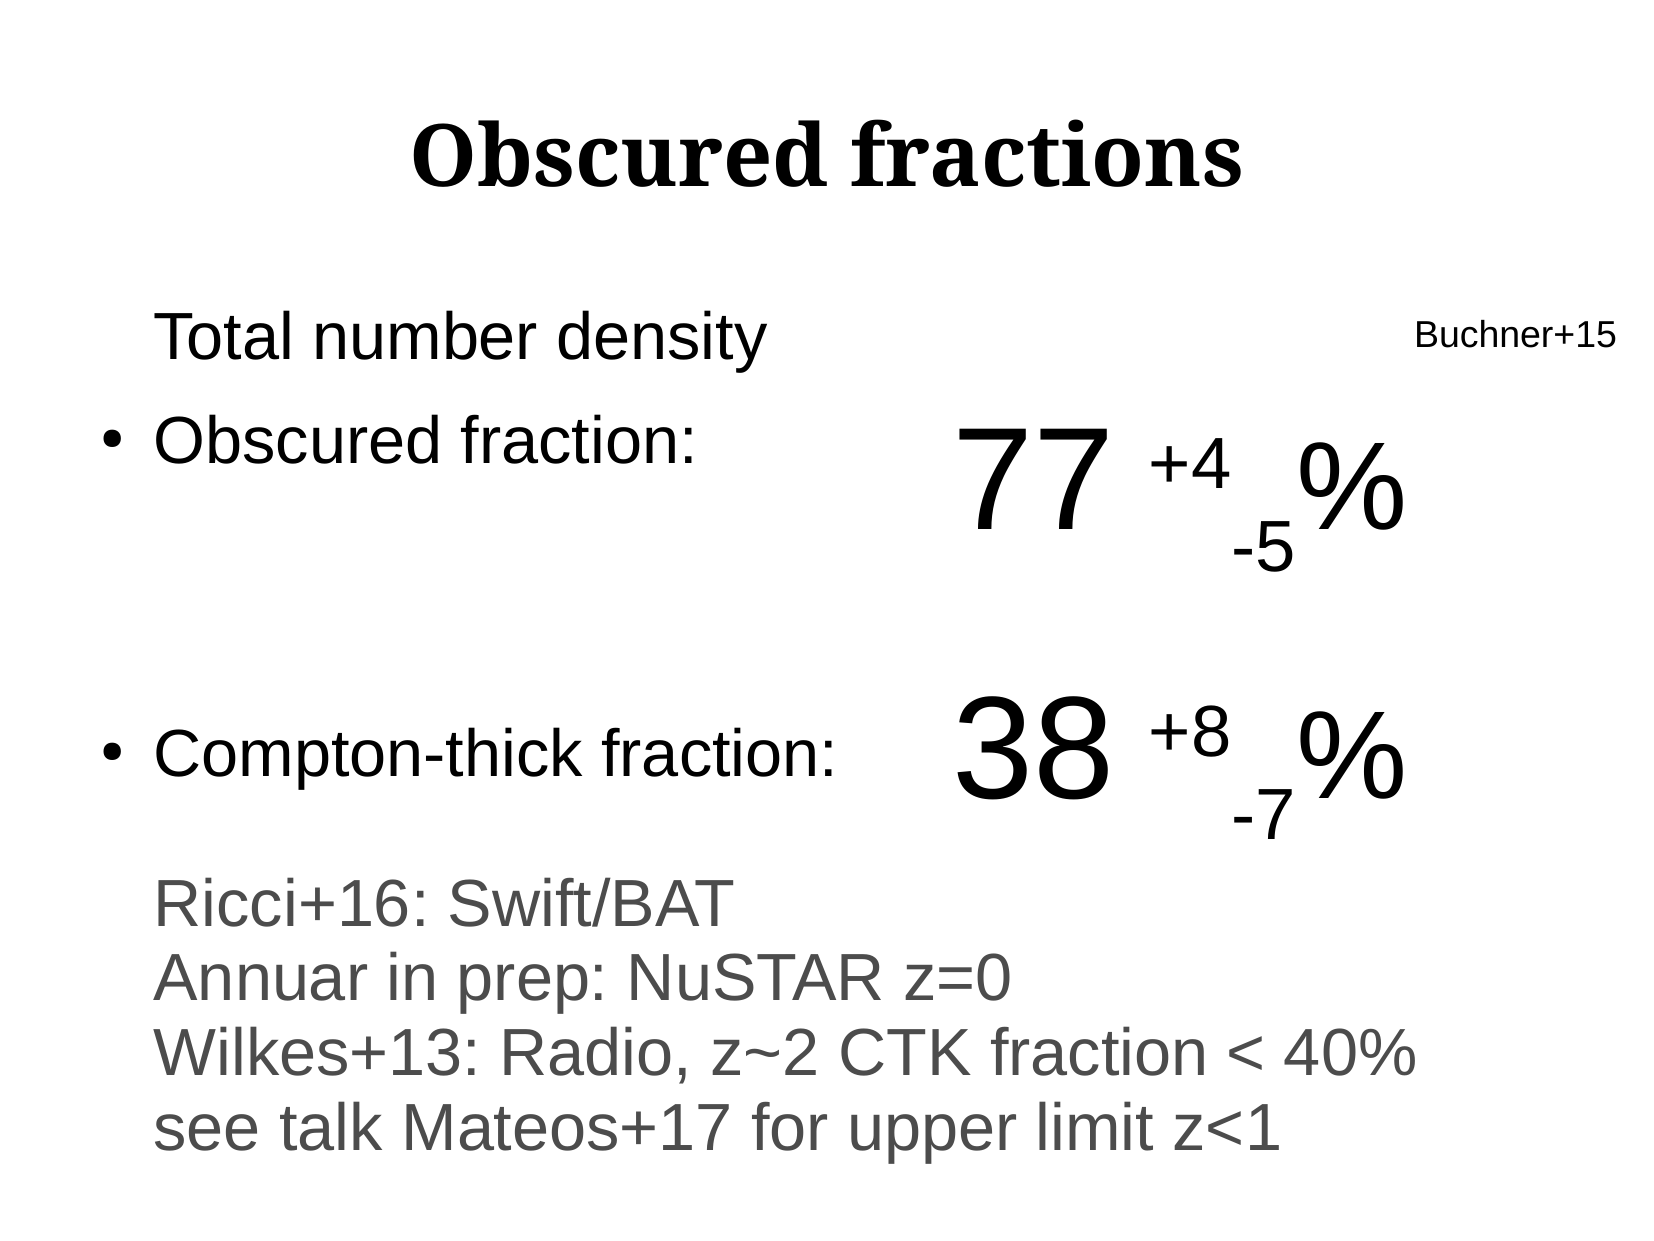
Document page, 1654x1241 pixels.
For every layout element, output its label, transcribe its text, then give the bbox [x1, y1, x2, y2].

text_box Buchner+15 [1363, 306, 1632, 364]
text_box 38 +8-7% [937, 658, 1523, 863]
title Obscured fractions [82, 49, 1571, 257]
text_box 77 +4-5% [937, 390, 1523, 594]
list Total number density Obscured fraction: Compton-thick fraction: Ricci+16: Swift/BAT Annuar in prep: NuSTAR z=0 Wilkes+13: Radio, z~2 CTK fraction < 40% see talk Mateos+17 for upper limit z<1 [82, 299, 1571, 1216]
